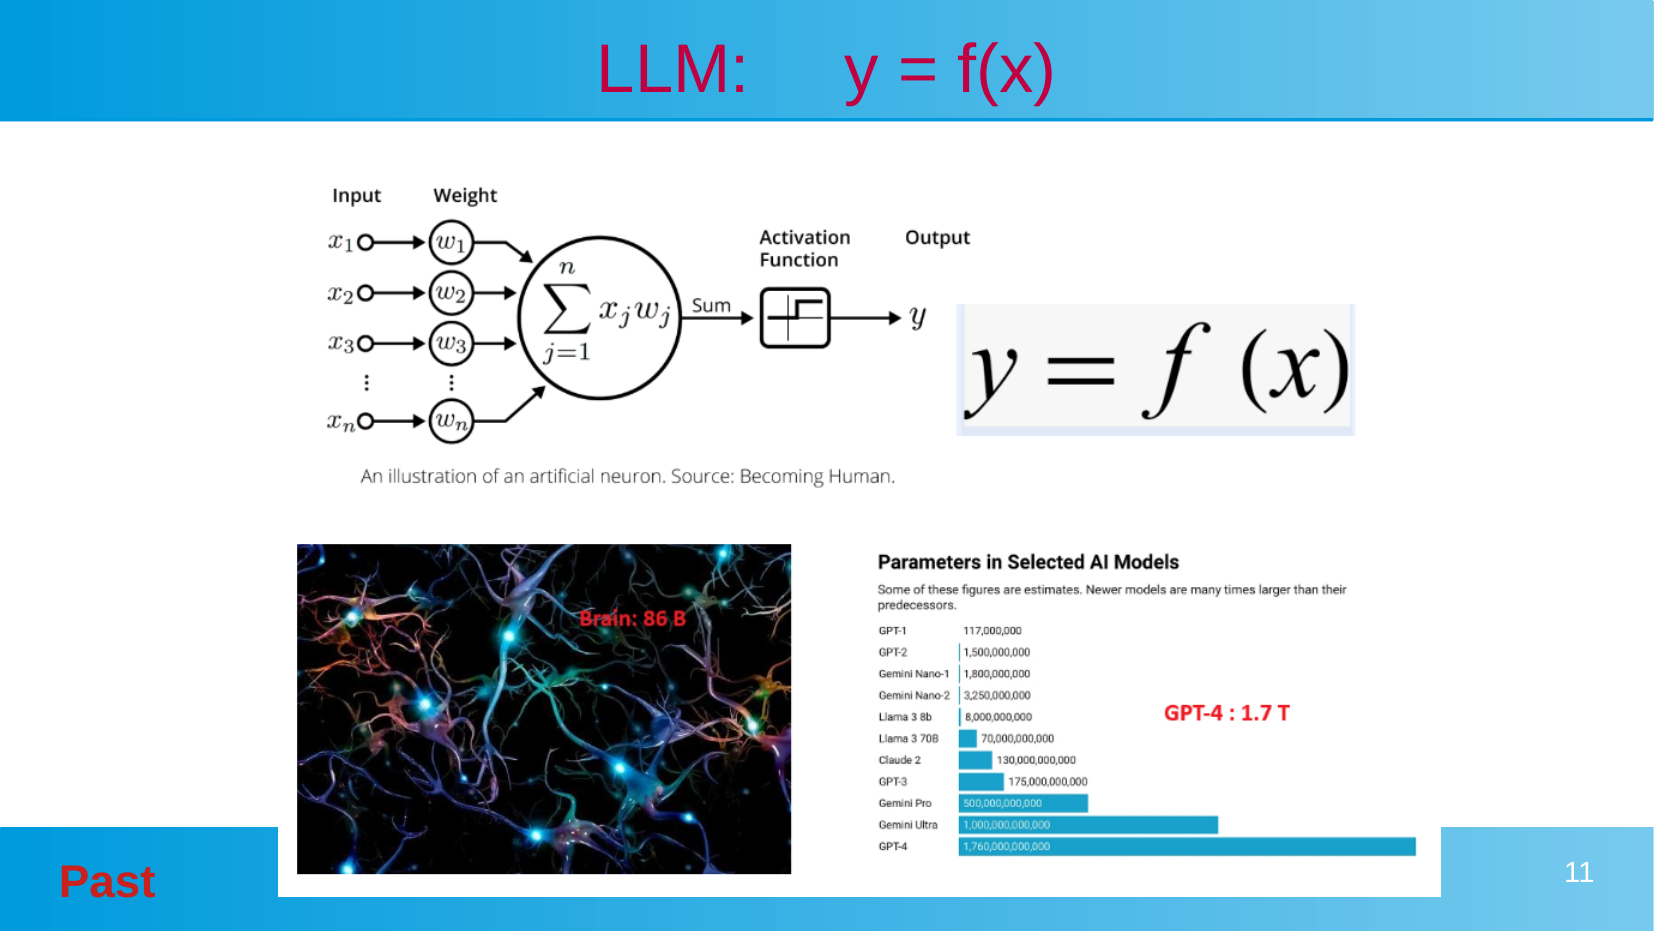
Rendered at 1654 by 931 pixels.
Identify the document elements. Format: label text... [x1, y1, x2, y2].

title LLM: y = f(x) [59, 29, 1595, 108]
picture [278, 129, 1441, 897]
